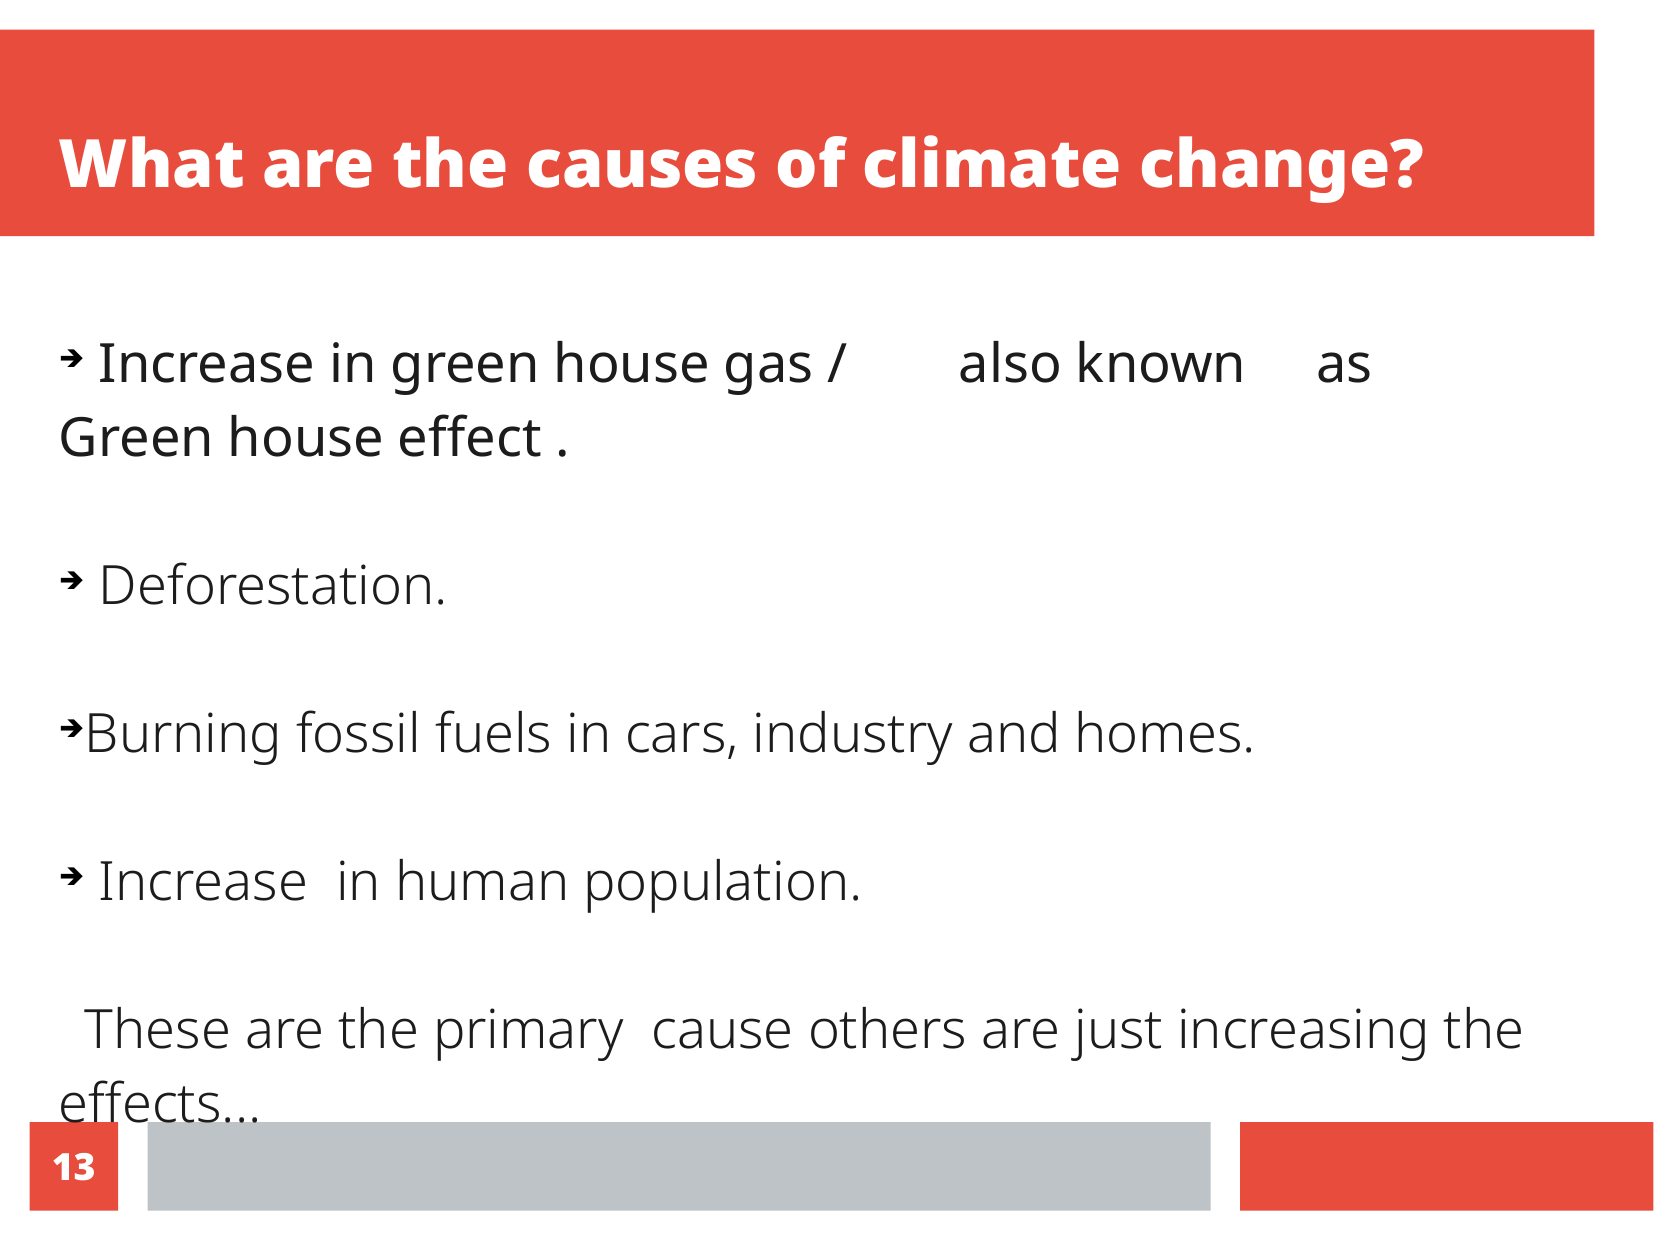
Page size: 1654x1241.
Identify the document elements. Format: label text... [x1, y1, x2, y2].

title What are the causes of climate change? [59, 59, 1595, 207]
subtitle Increase in green house gas / also known as Green house effect . Deforestation. Burning fossil fuels in cars, industry and homes. Increase in human population. These are the primary cause others are just increasing the effects... [59, 324, 1565, 1093]
